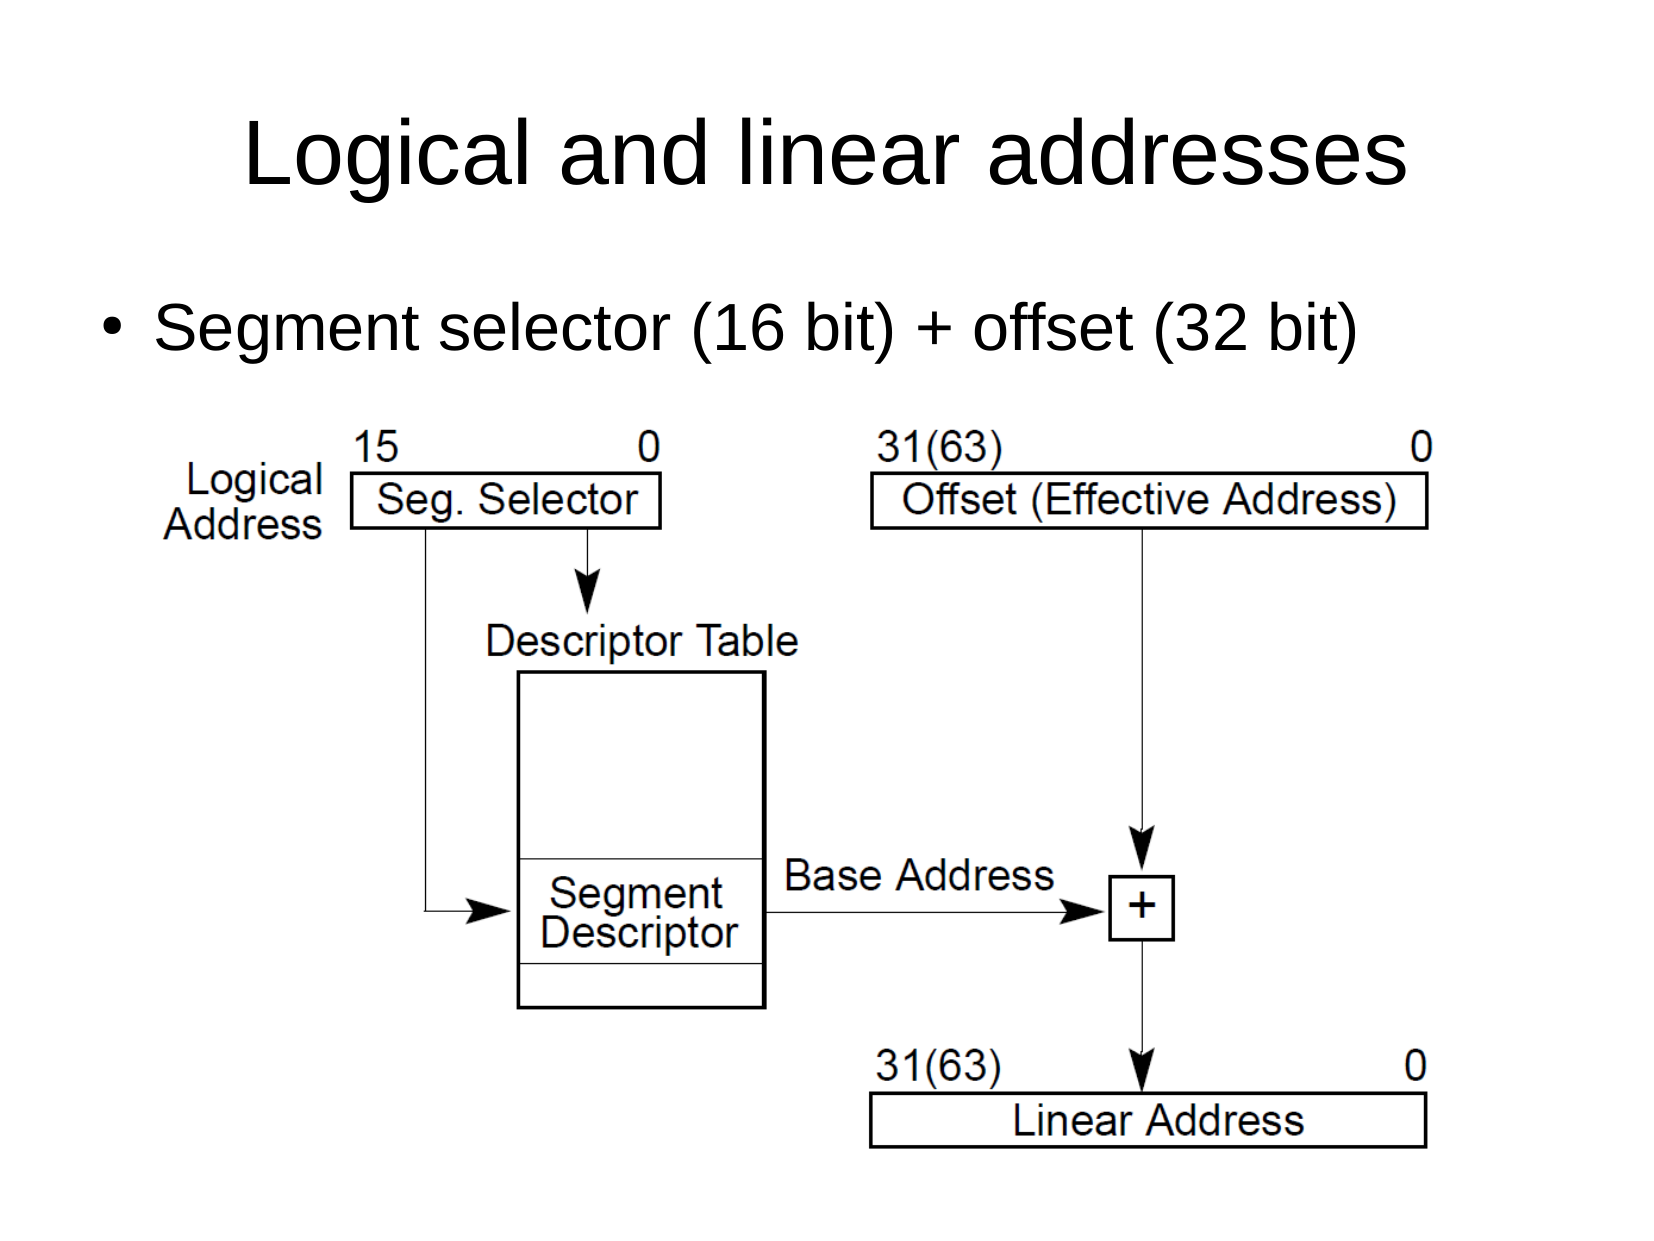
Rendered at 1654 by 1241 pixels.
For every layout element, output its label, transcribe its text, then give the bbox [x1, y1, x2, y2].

list Segment selector (16 bit) + offset (32 bit) [82, 290, 1571, 1010]
title Logical and linear addresses [82, 49, 1571, 257]
picture [150, 374, 1468, 1163]
